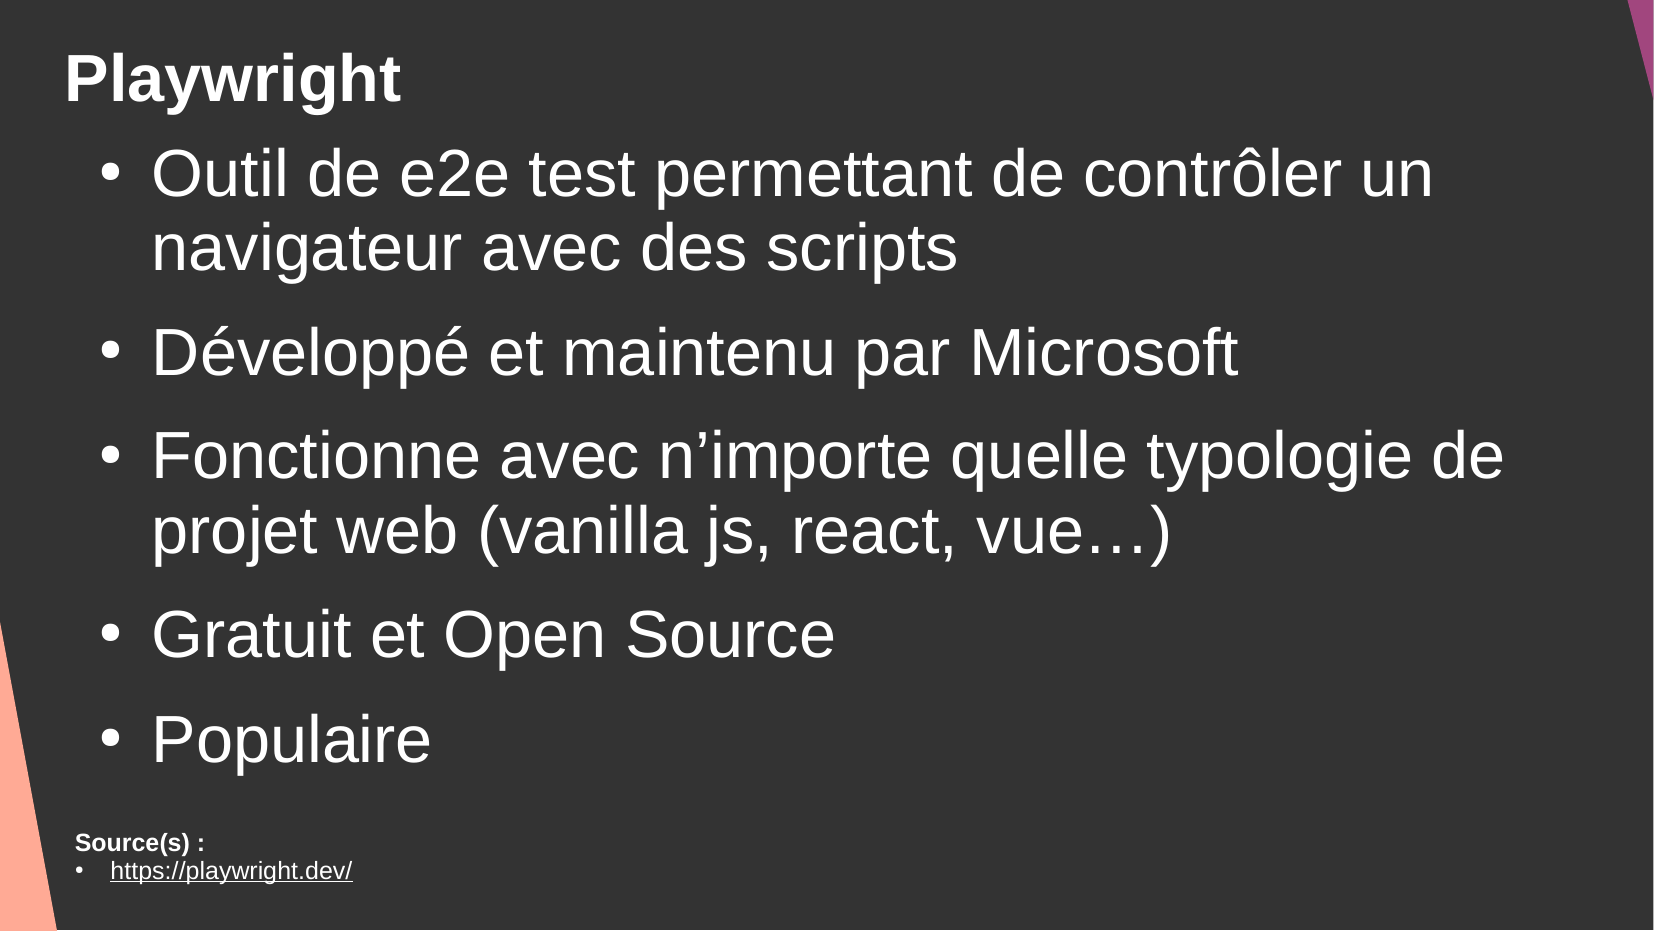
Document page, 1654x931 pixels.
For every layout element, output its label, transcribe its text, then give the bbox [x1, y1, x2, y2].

list Outil de e2e test permettant de contrôler un navigateur avec des scripts Développé et maintenu par Microsoft Fonctionne avec n’importe quelle typologie de projet web (vanilla js, react, vue…) Gratuit et Open Source Populaire [80, 135, 1620, 804]
text_box [0, 621, 58, 931]
text_box [1627, 0, 1654, 103]
text_box Source(s) : https://playwright.dev/ [60, 821, 1546, 906]
title Playwright [64, 40, 1635, 116]
